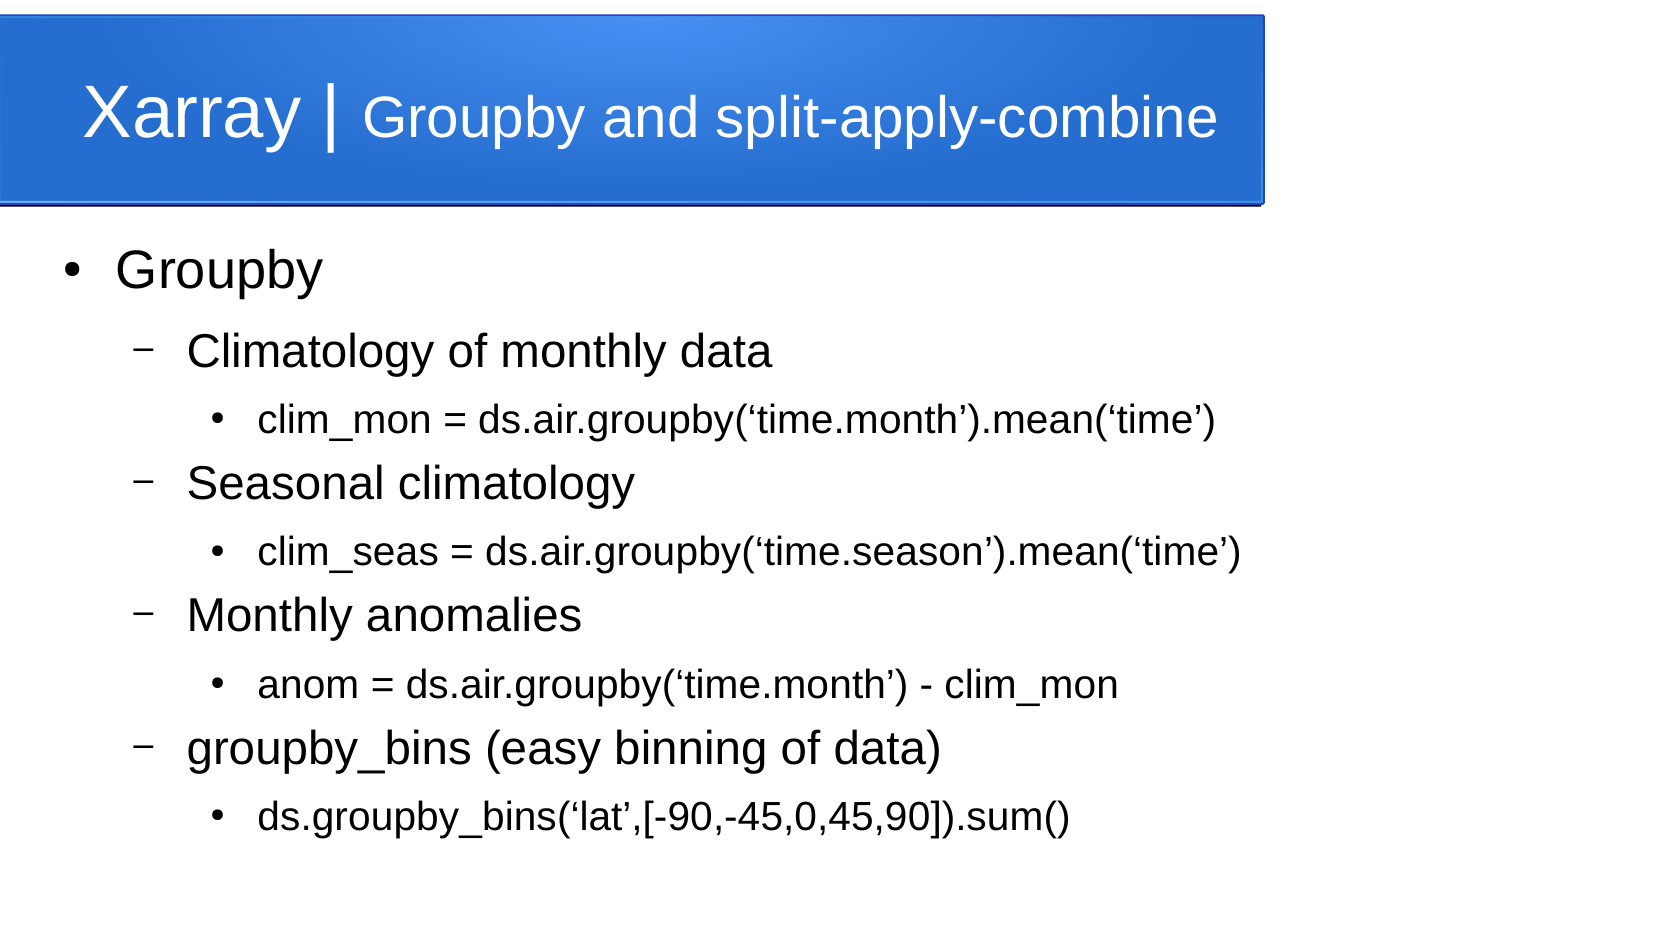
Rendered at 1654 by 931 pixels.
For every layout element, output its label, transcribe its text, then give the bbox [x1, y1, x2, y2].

title Xarray | Groupby and split-apply-combine [82, 35, 1235, 189]
list Groupby Climatology of monthly data clim_mon = ds.air.groupby(‘time.month’).mean(‘time’) Seasonal climatology clim_seas = ds.air.groupby(‘time.season’).mean(‘time’) Monthly anomalies anom = ds.air.groupby(‘time.month’) - clim_mon groupby_bins (easy binning of data) ds.groupby_bins(‘lat’,[-90,-45,0,45,90]).sum() [45, 240, 1591, 901]
